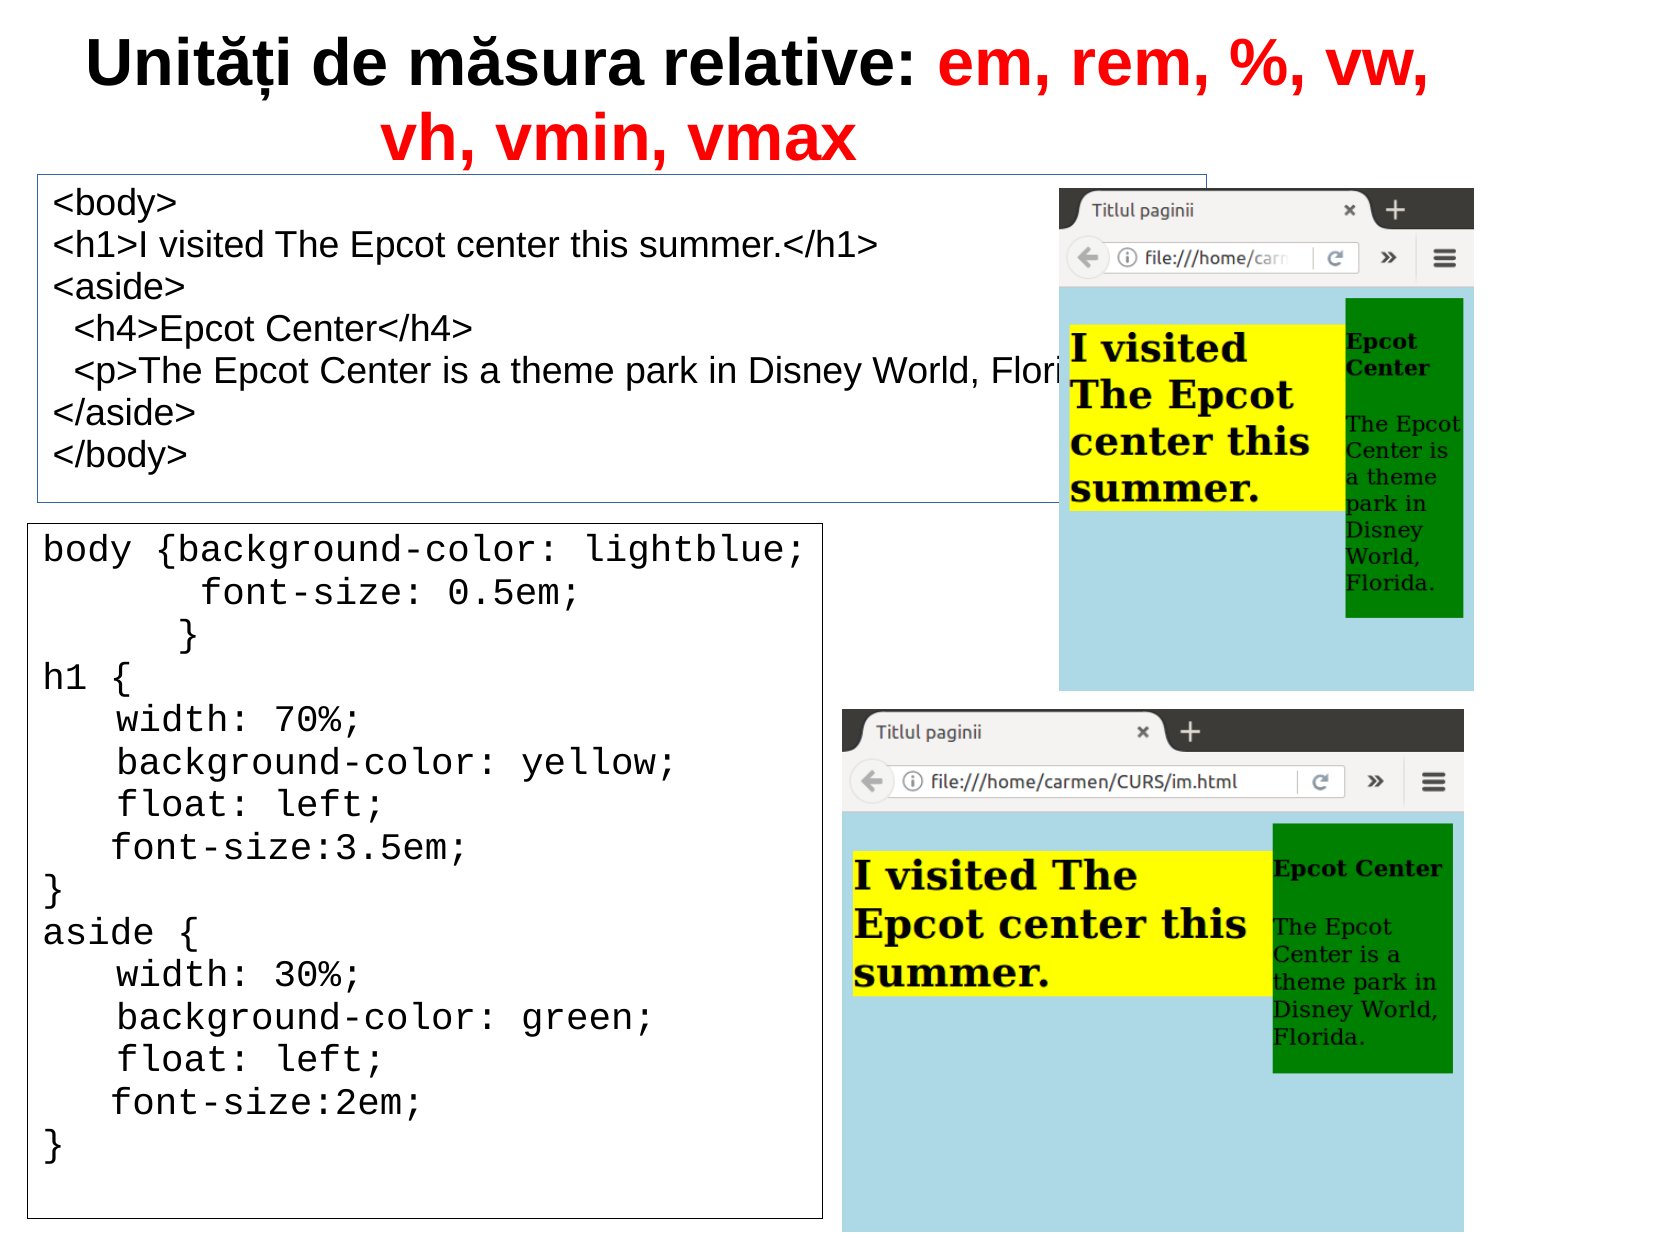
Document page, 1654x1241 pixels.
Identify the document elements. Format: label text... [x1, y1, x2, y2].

text_box body {background-color: lightblue; font-size: 0.5em; } h1 { width: 70%; background-color: yellow; float: left; font-size:3.5em; } aside { width: 30%; background-color: green; float: left; font-size:2em; } [27, 523, 823, 1219]
text_box Unități de măsura relative: em, rem, %, vw, vh, vmin, vmax [70, 17, 1477, 391]
picture [842, 709, 1464, 1232]
text_box <body> <h1>I visited The Epcot center this summer.</h1> <aside> <h4>Epcot Center</h4> <p>The Epcot Center is a theme park in Disney World, Florida.</p> </aside> </body> [37, 174, 1059, 503]
picture [1059, 391, 1474, 691]
